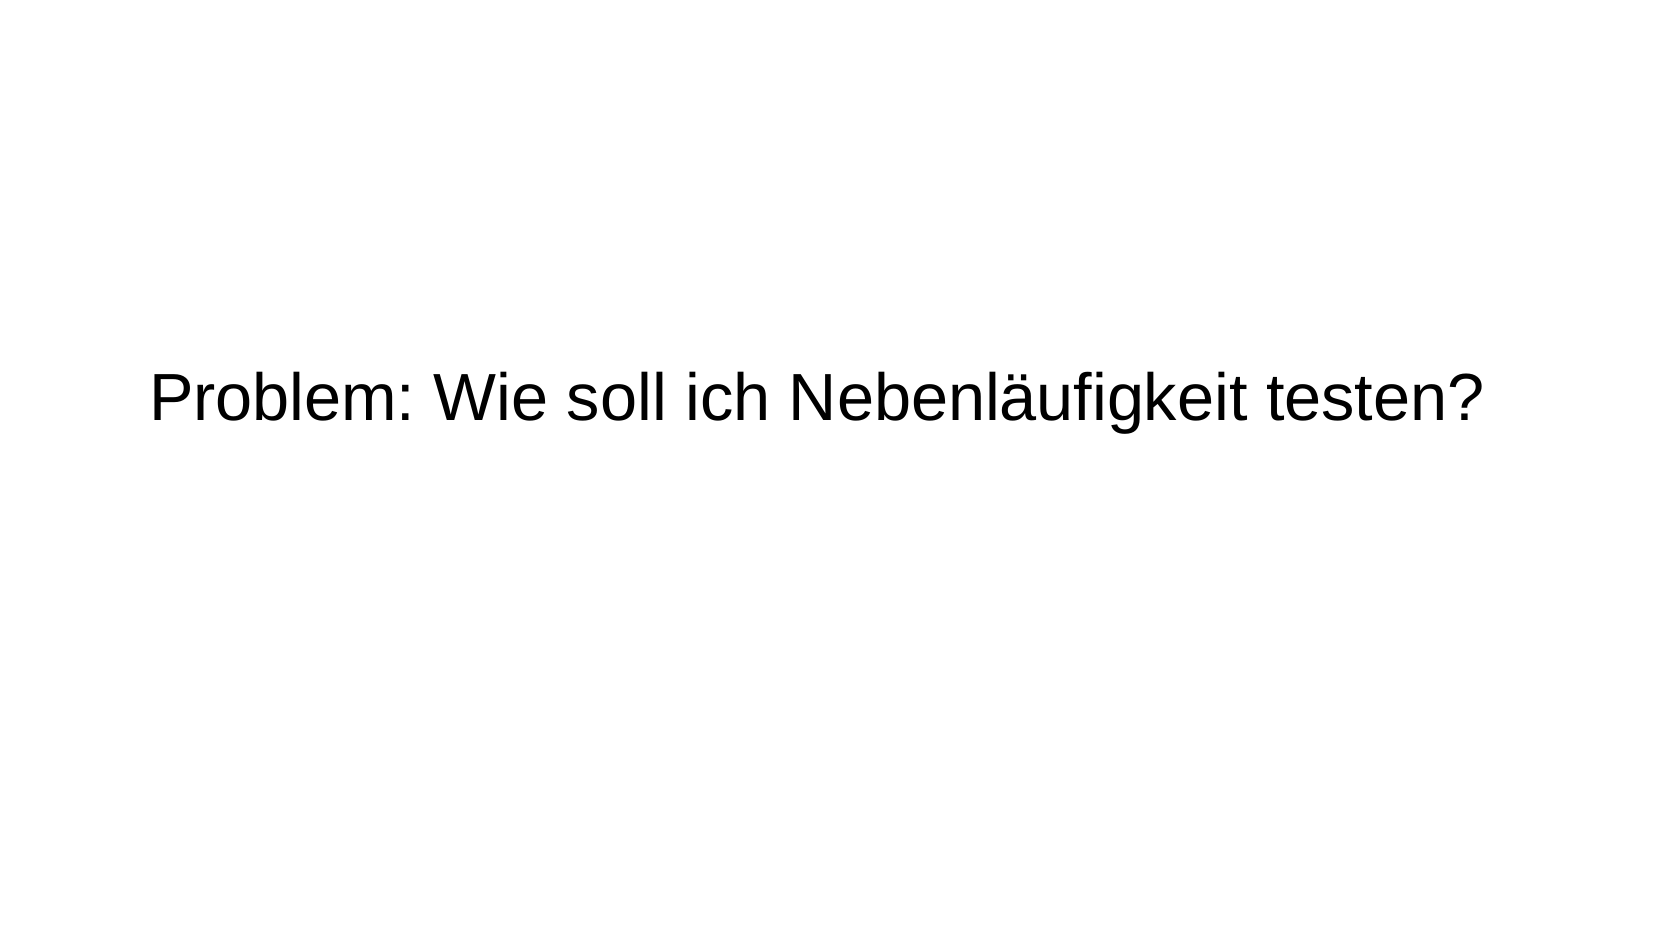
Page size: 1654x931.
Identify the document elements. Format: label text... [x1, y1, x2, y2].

subtitle Problem: Wie soll ich Nebenläufigkeit testen? [82, 37, 1571, 757]
